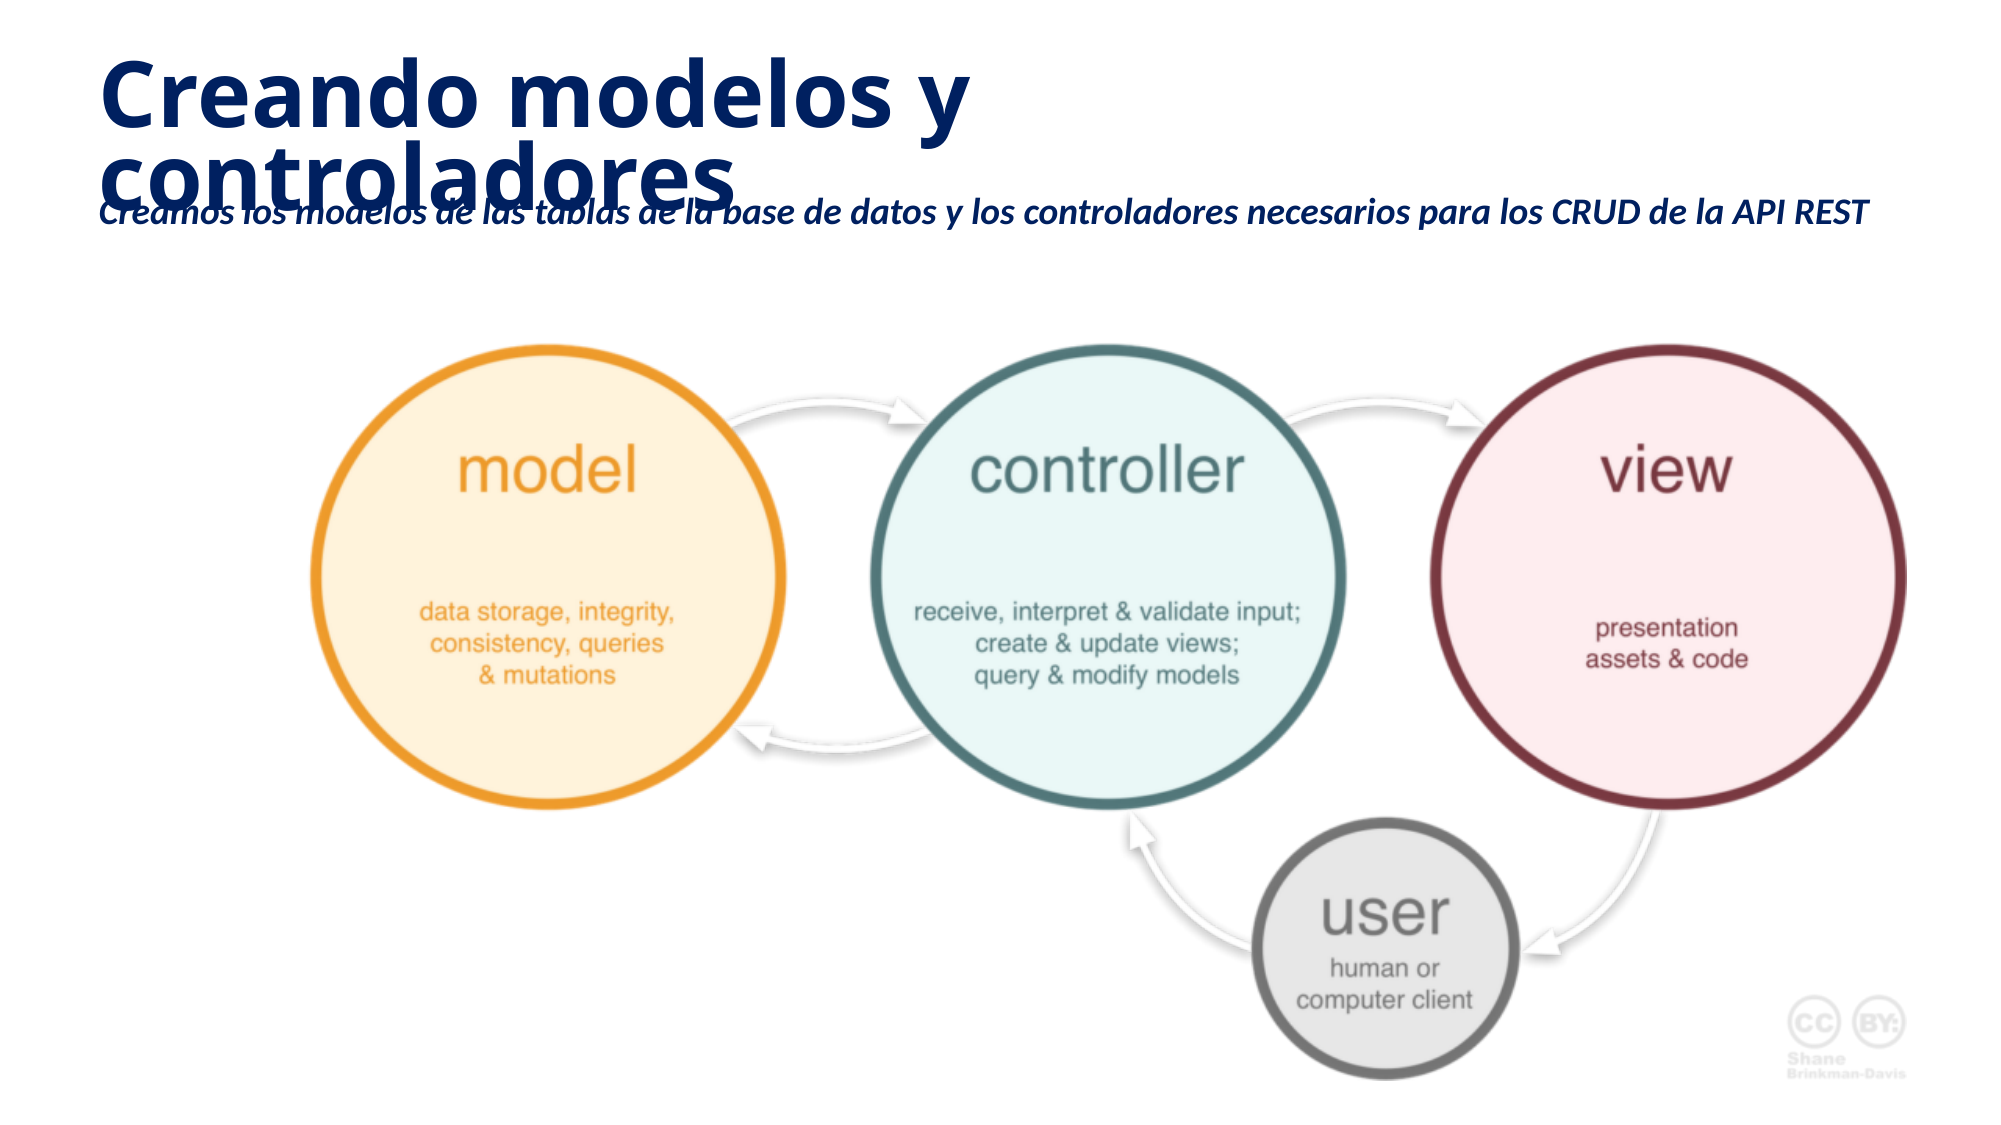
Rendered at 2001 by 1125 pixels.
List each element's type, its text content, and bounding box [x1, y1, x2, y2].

text_box Creamos los modelos de las tablas de la base de datos y los controladores necesarios para los CRUD de la API REST [98, 186, 1902, 233]
picture [306, 342, 1907, 1081]
text_box Creando modelos y controladores [98, 62, 1516, 129]
